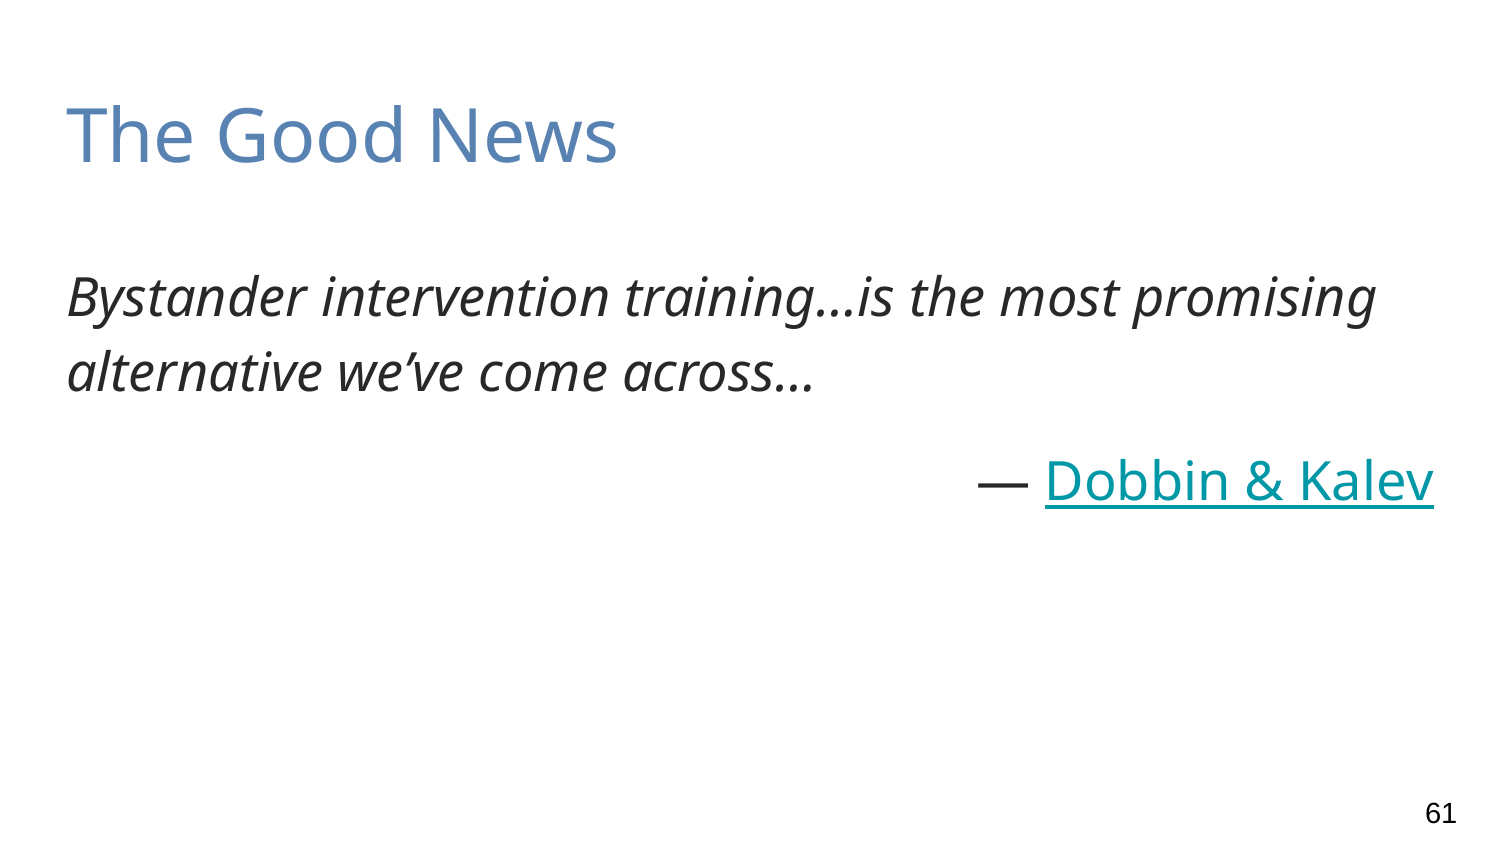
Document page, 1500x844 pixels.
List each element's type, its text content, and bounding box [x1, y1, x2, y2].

title The Good News [51, 72, 1449, 167]
list Bystander intervention training…is the most promising alternative we’ve come across… — Dobbin & Kalev [51, 237, 1449, 750]
